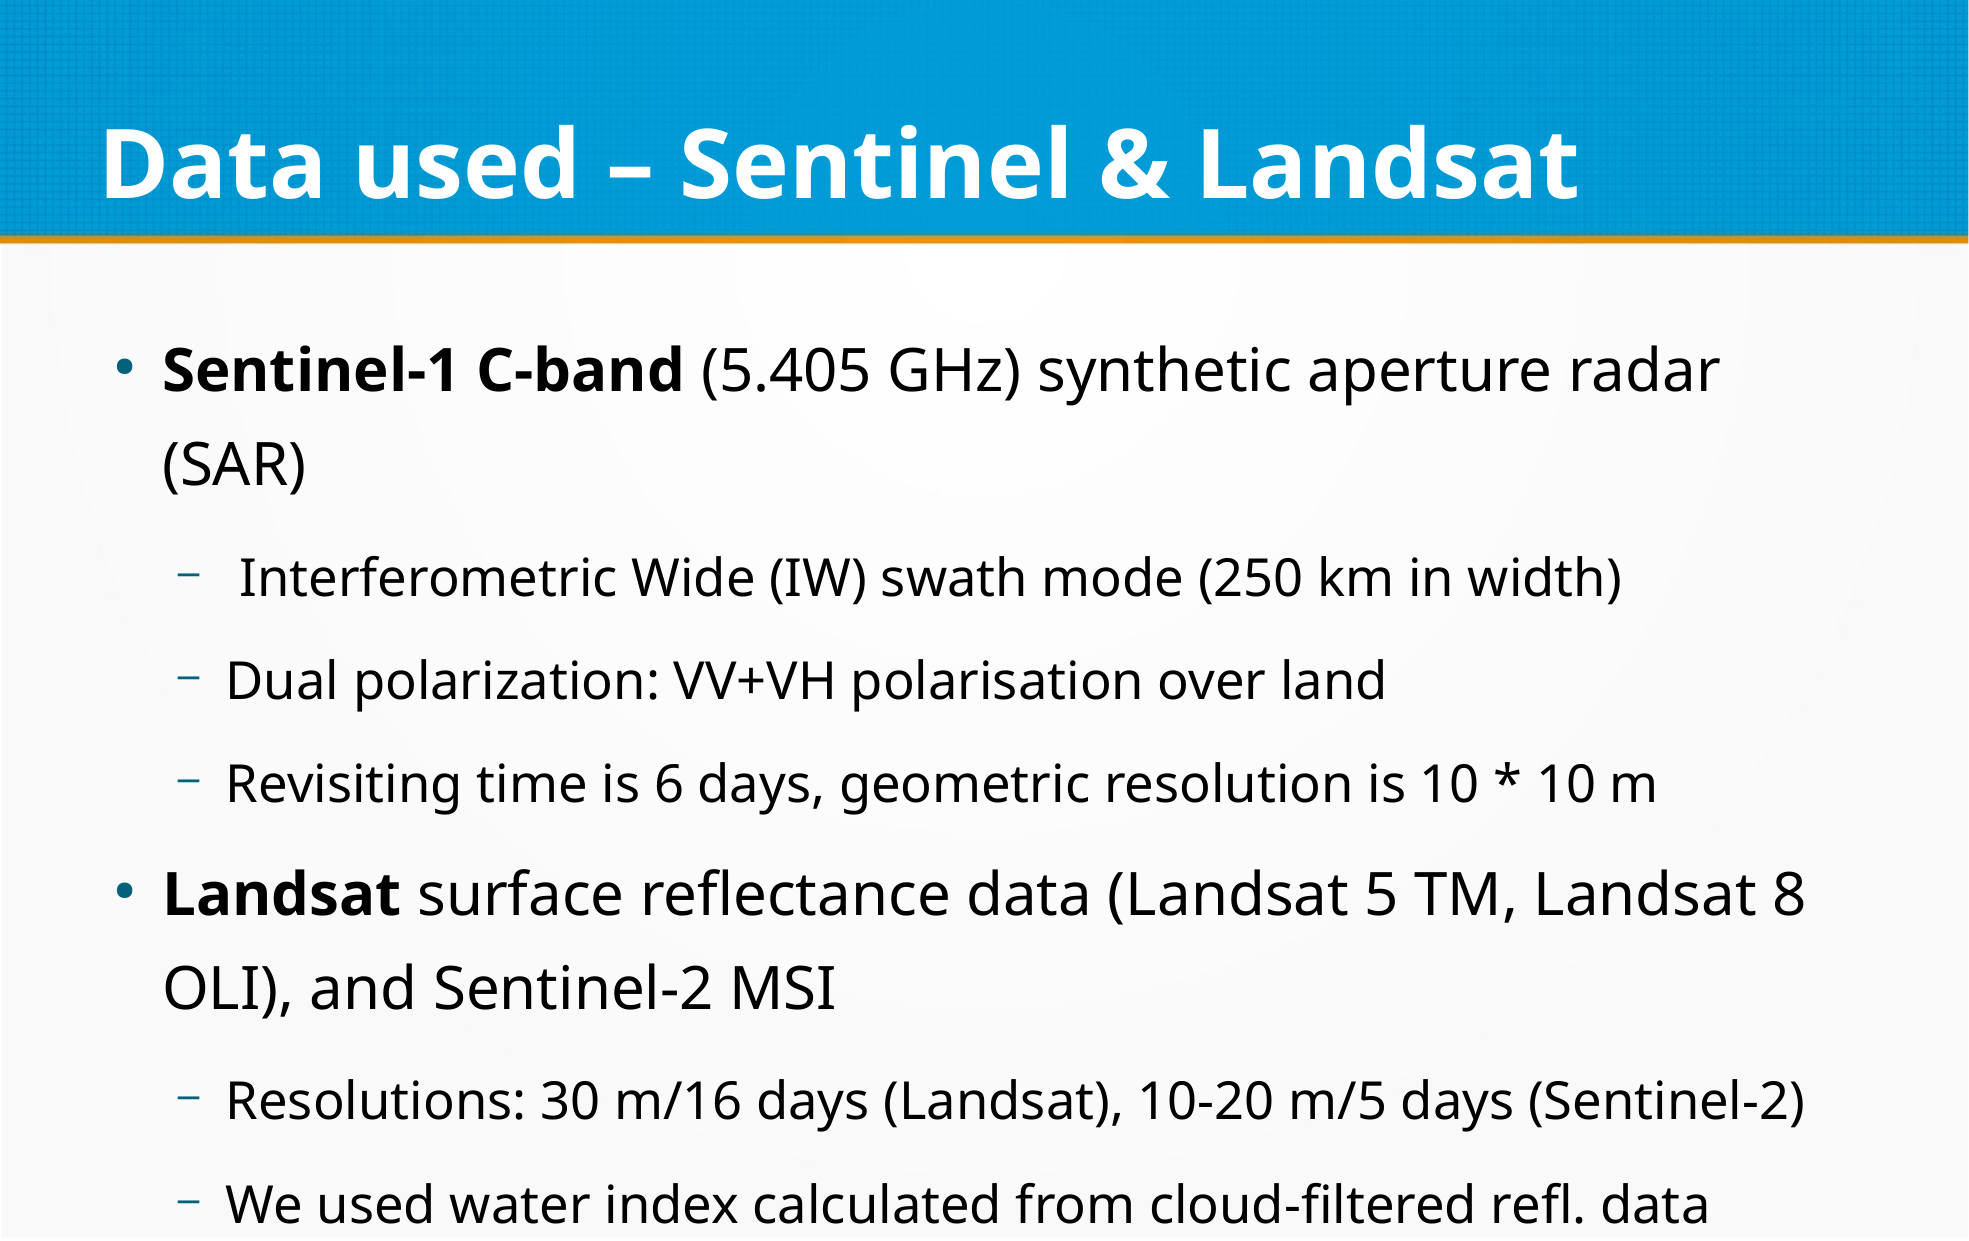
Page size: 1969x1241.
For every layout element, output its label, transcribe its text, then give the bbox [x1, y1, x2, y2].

title Data used – Sentinel & Landsat [98, 19, 1870, 227]
picture [0, 233, 1969, 1241]
list Sentinel-1 C-band (5.405 GHz) synthetic aperture radar (SAR) Interferometric Wide (IW) swath mode (250 km in width) Dual polarization: VV+VH polarisation over land Revisiting time is 6 days, geometric resolution is 10 * 10 m Landsat surface reflectance data (Landsat 5 TM, Landsat 8 OLI), and Sentinel-2 MSI Resolutions: 30 m/16 days (Landsat), 10-20 m/5 days (Sentinel-2) We used water index calculated from cloud-filtered refl. data [98, 315, 1861, 1241]
